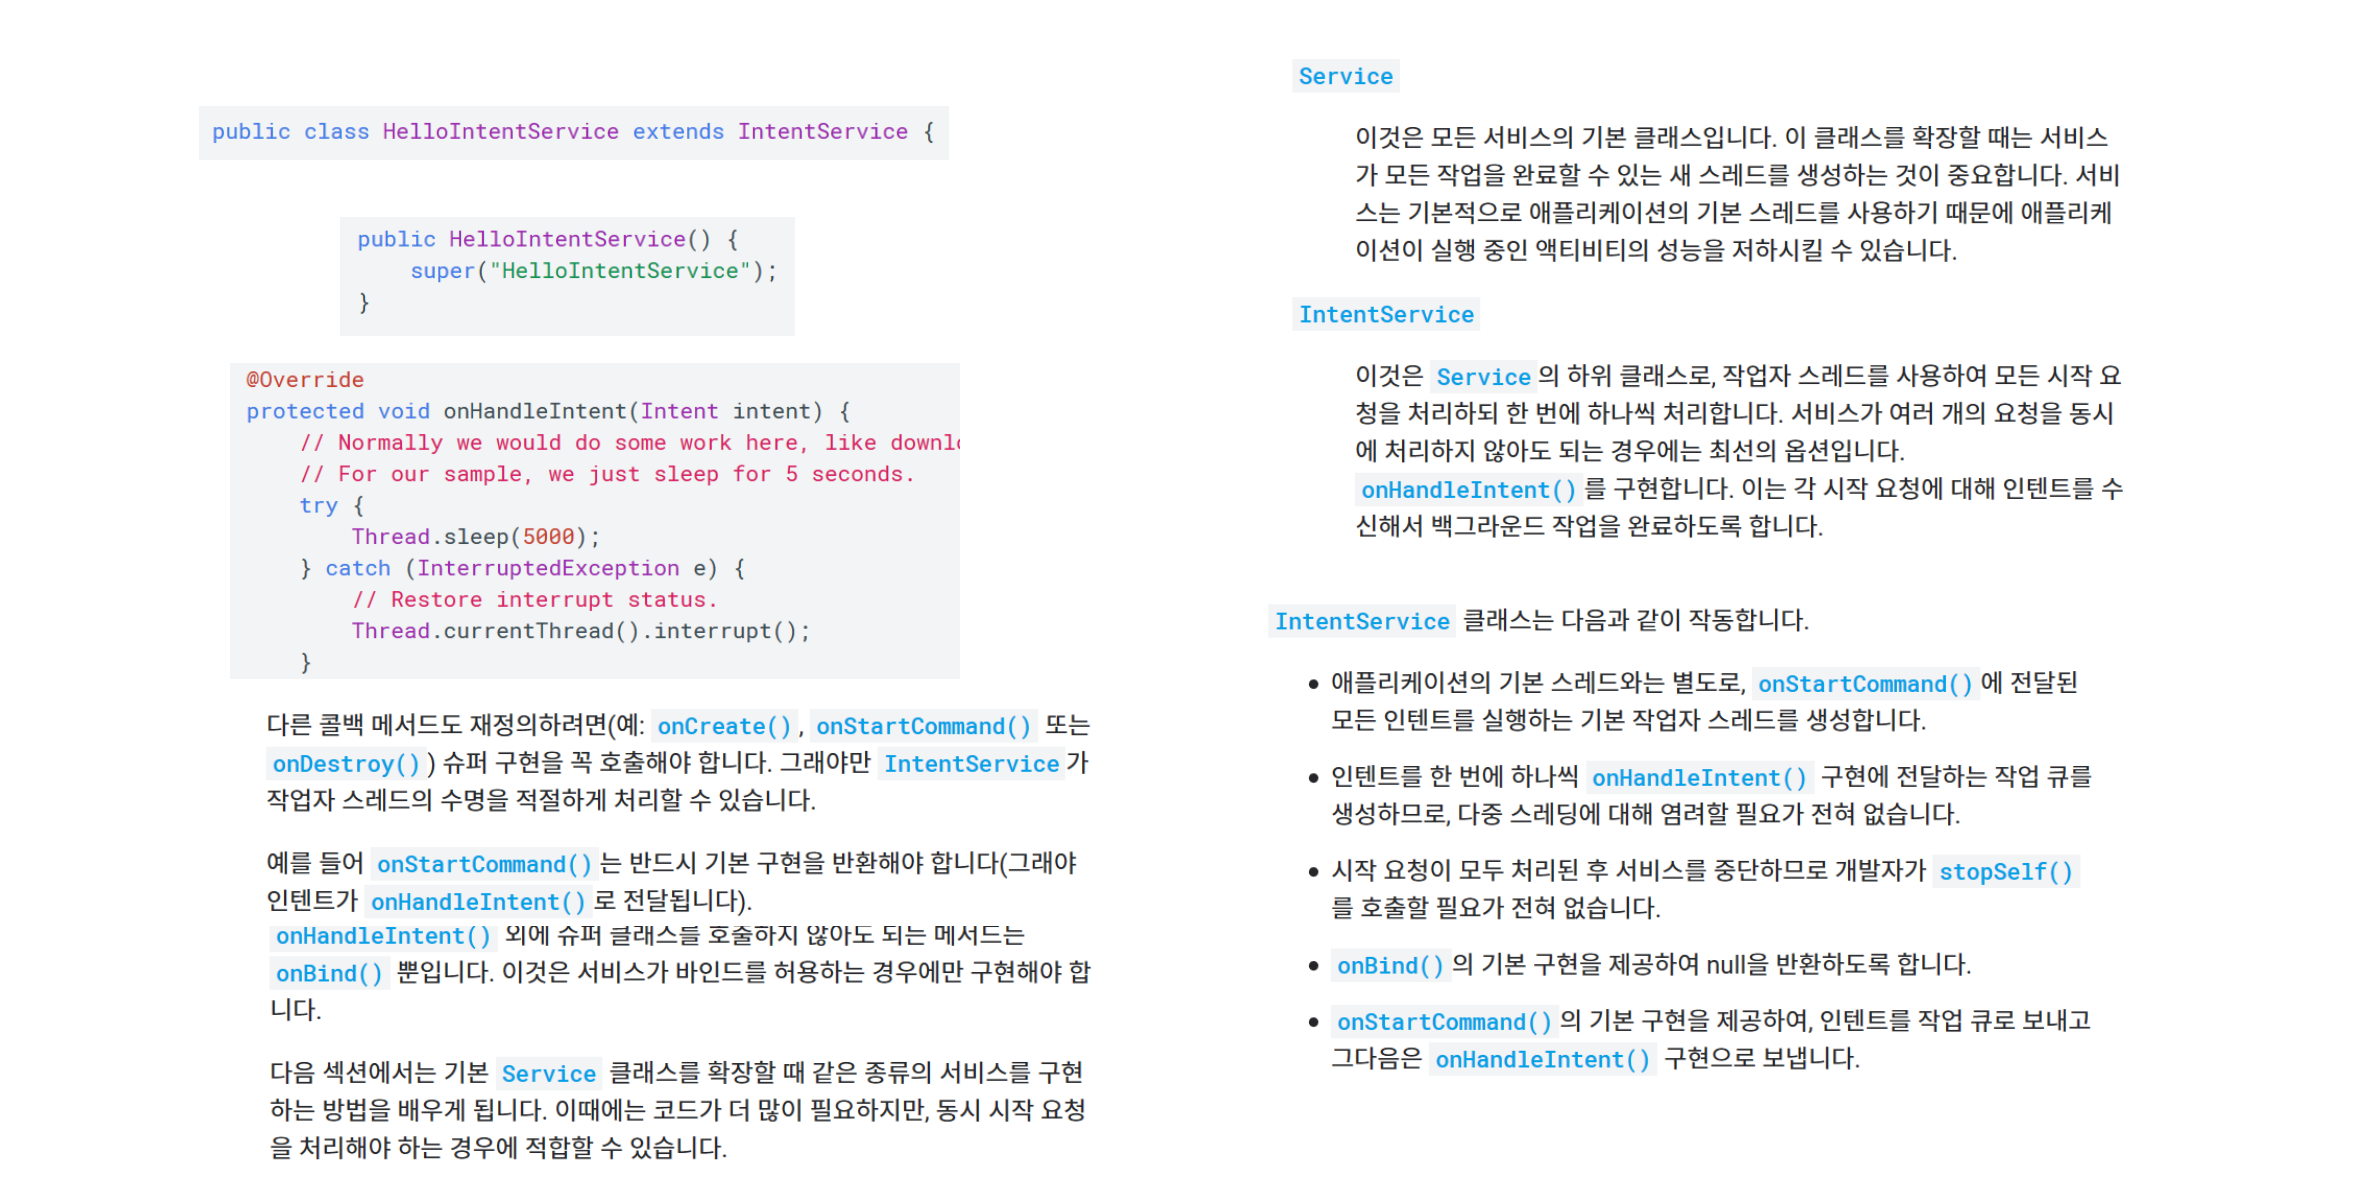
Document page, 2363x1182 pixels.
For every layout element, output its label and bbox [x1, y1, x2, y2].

picture [199, 106, 949, 160]
picture [340, 217, 795, 336]
picture [256, 707, 1105, 1175]
picture [1260, 596, 2117, 1080]
picture [230, 363, 960, 679]
picture [1282, 56, 2147, 546]
